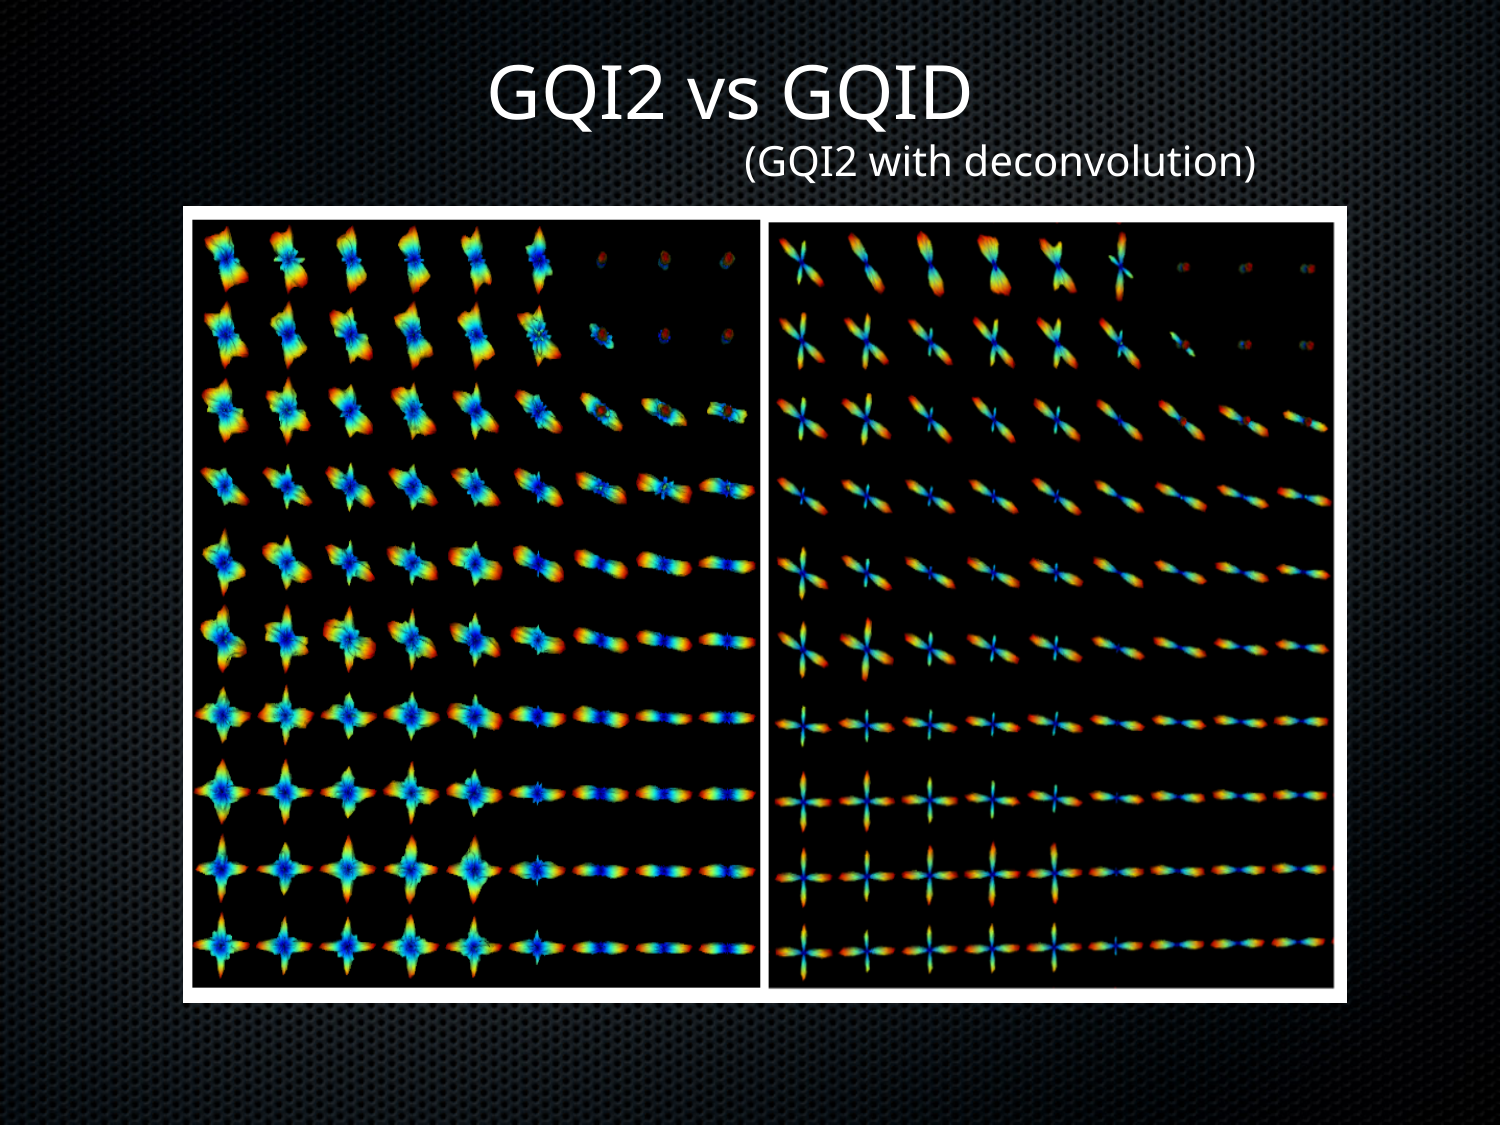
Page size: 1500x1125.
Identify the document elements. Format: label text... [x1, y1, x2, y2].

picture [0, 0, 1500, 1125]
text_box GQI2 vs GQID (GQI2 with deconvolution) [471, 36, 1394, 192]
